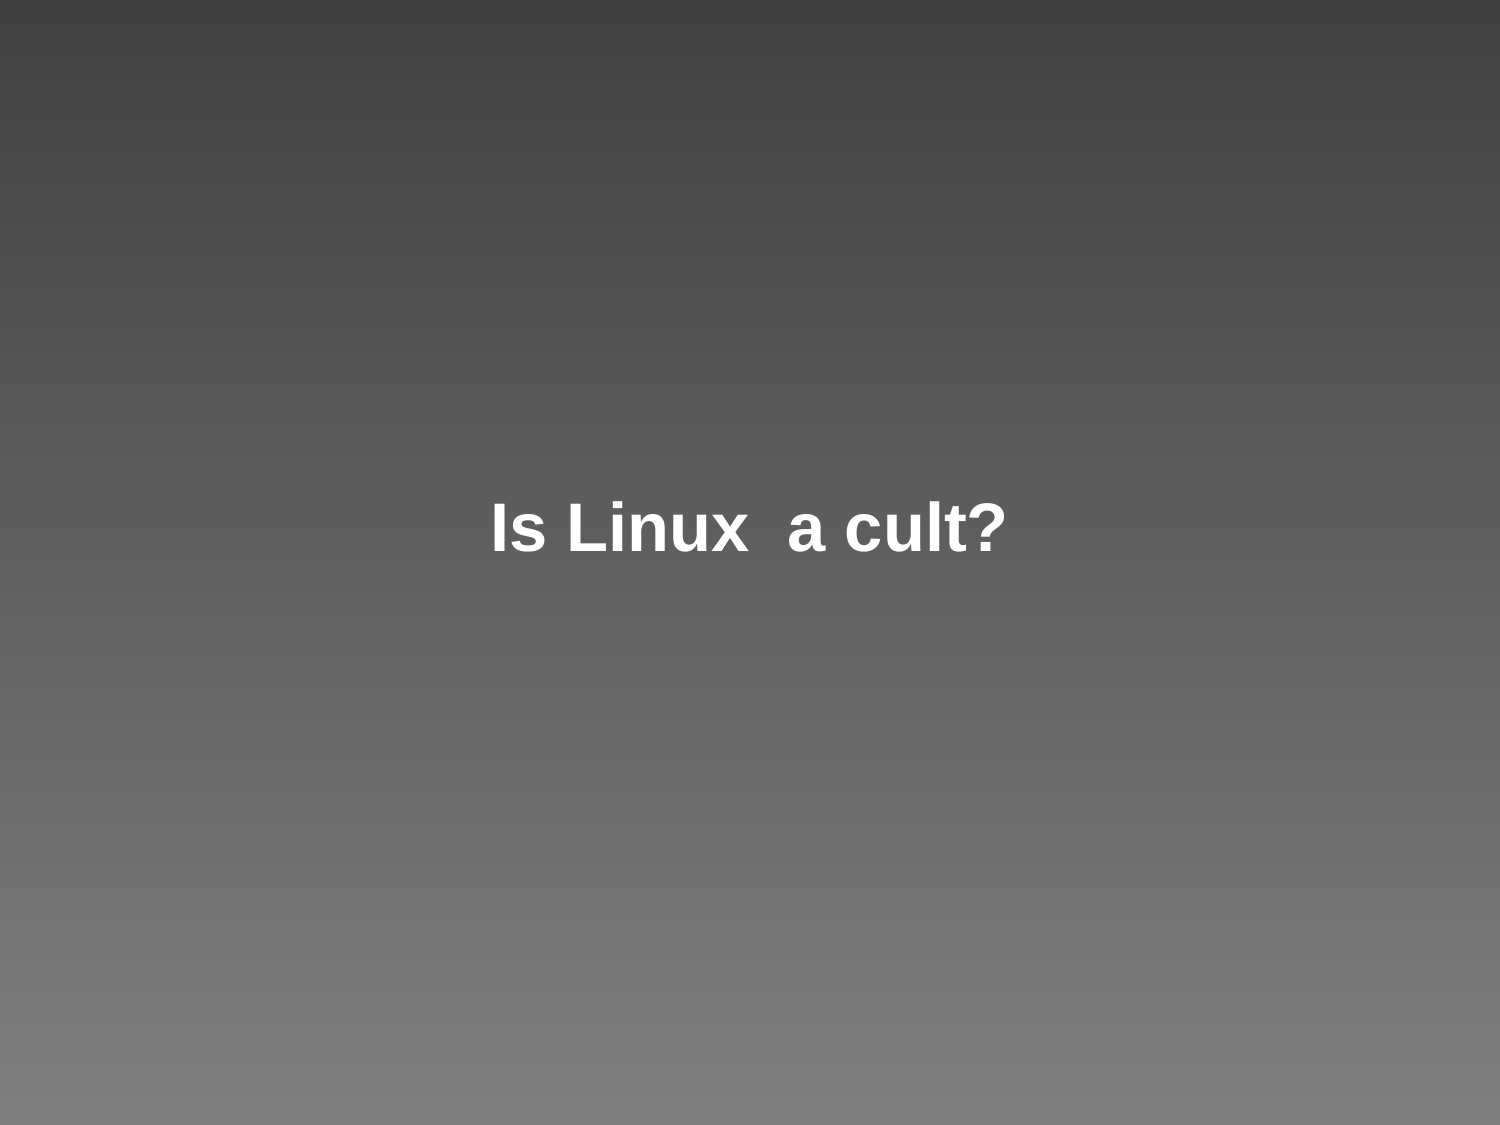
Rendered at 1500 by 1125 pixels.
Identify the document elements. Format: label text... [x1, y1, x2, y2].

text_box Is Linux a cult? [130, 474, 1370, 573]
